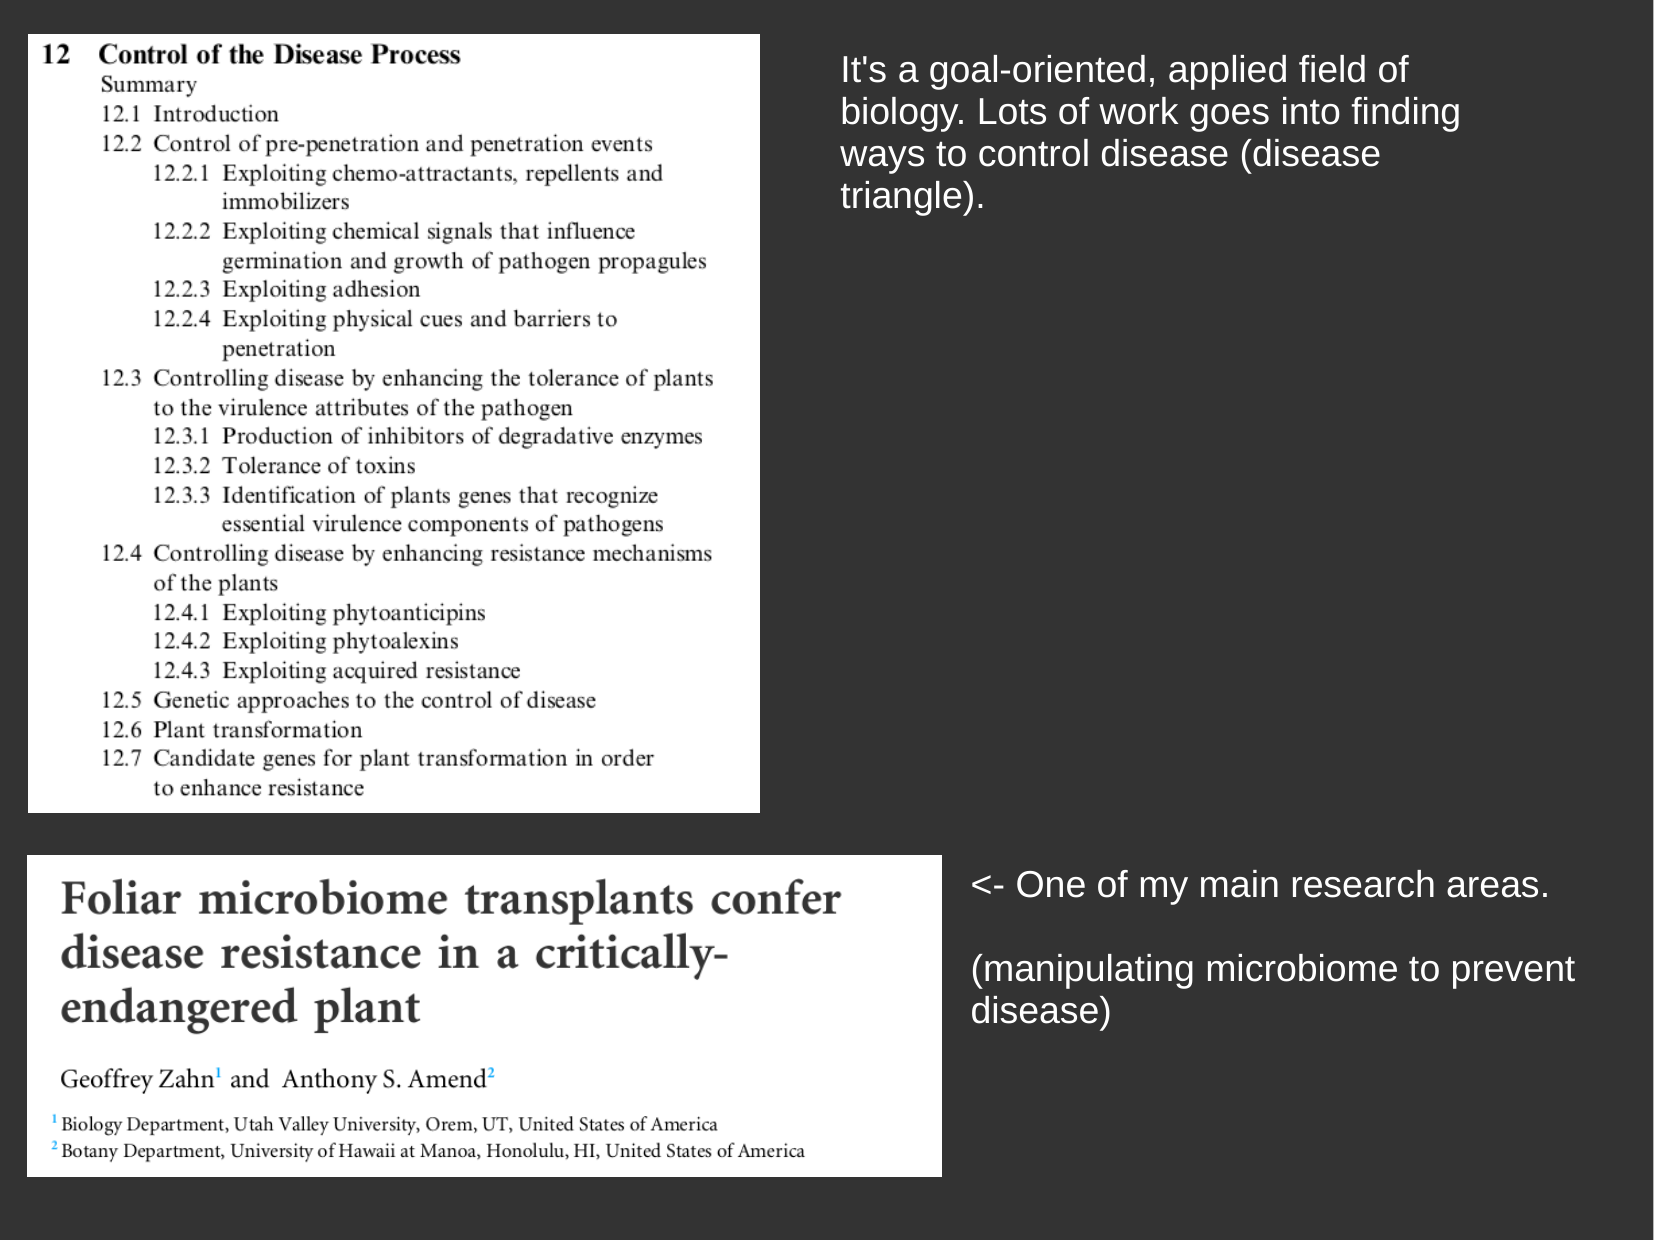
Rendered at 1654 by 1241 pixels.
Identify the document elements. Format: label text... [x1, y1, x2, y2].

picture [27, 855, 942, 1177]
picture [28, 34, 760, 813]
text_box <- One of my main research areas. (manipulating microbiome to prevent disease) [955, 856, 1609, 1040]
text_box It's a goal-oriented, applied field of biology. Lots of work goes into finding ways to control disease (disease triangle). [825, 41, 1535, 225]
